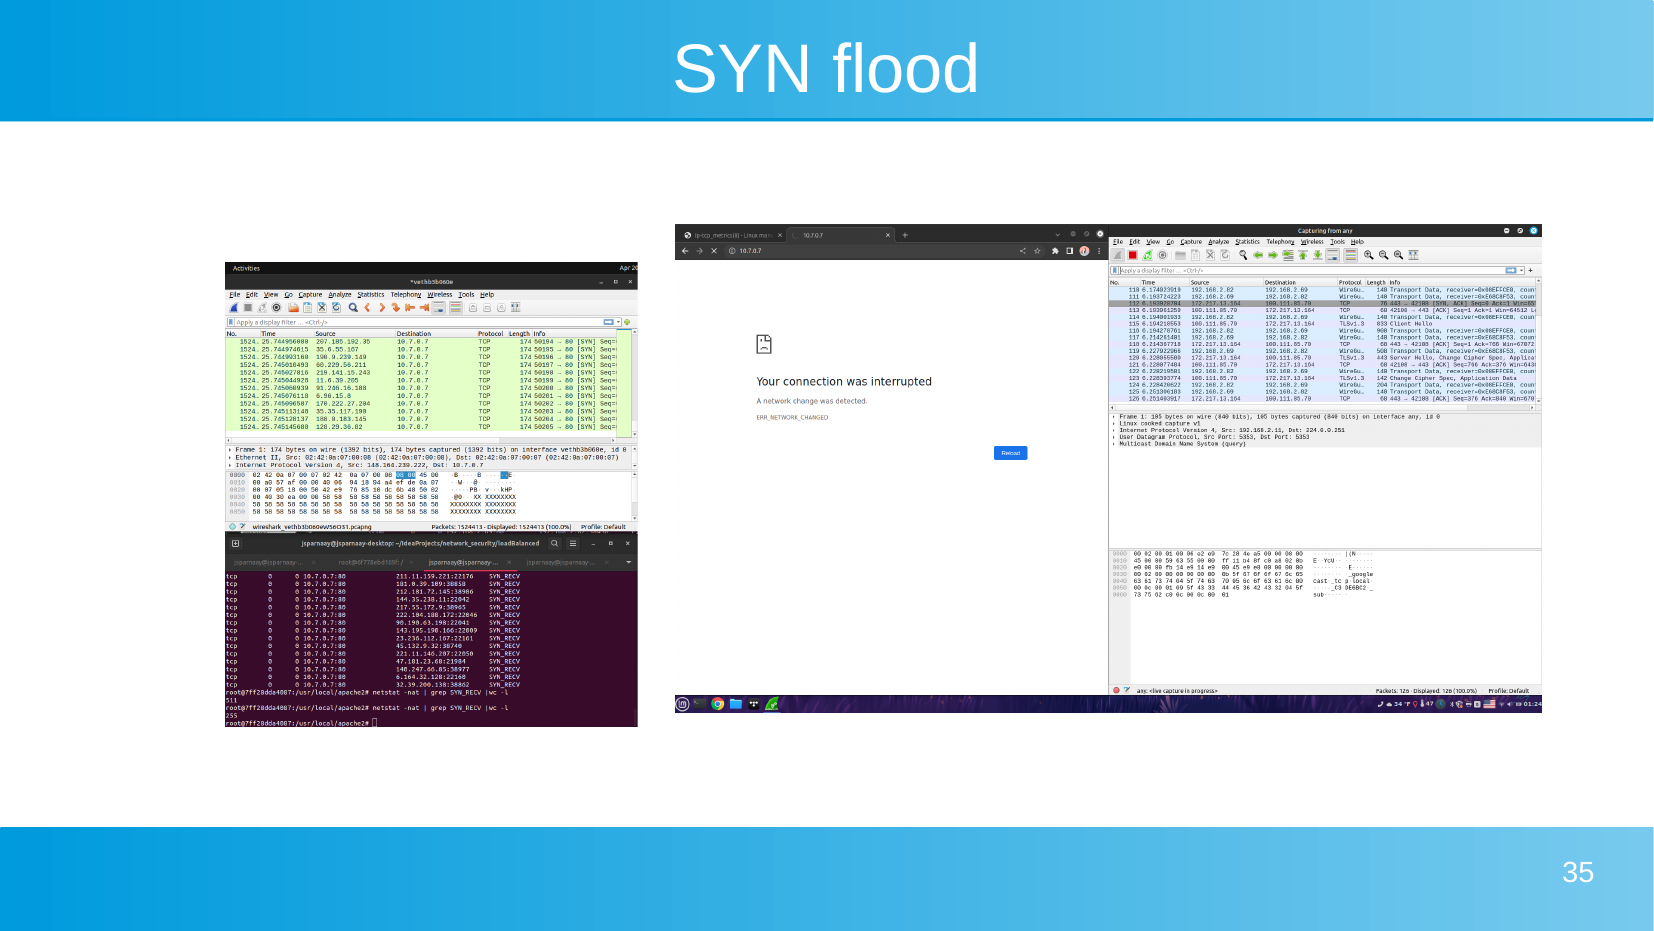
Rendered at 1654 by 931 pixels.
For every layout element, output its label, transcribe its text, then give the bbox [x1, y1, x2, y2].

picture [675, 224, 1542, 713]
picture [225, 262, 638, 727]
title SYN flood [59, 29, 1595, 108]
